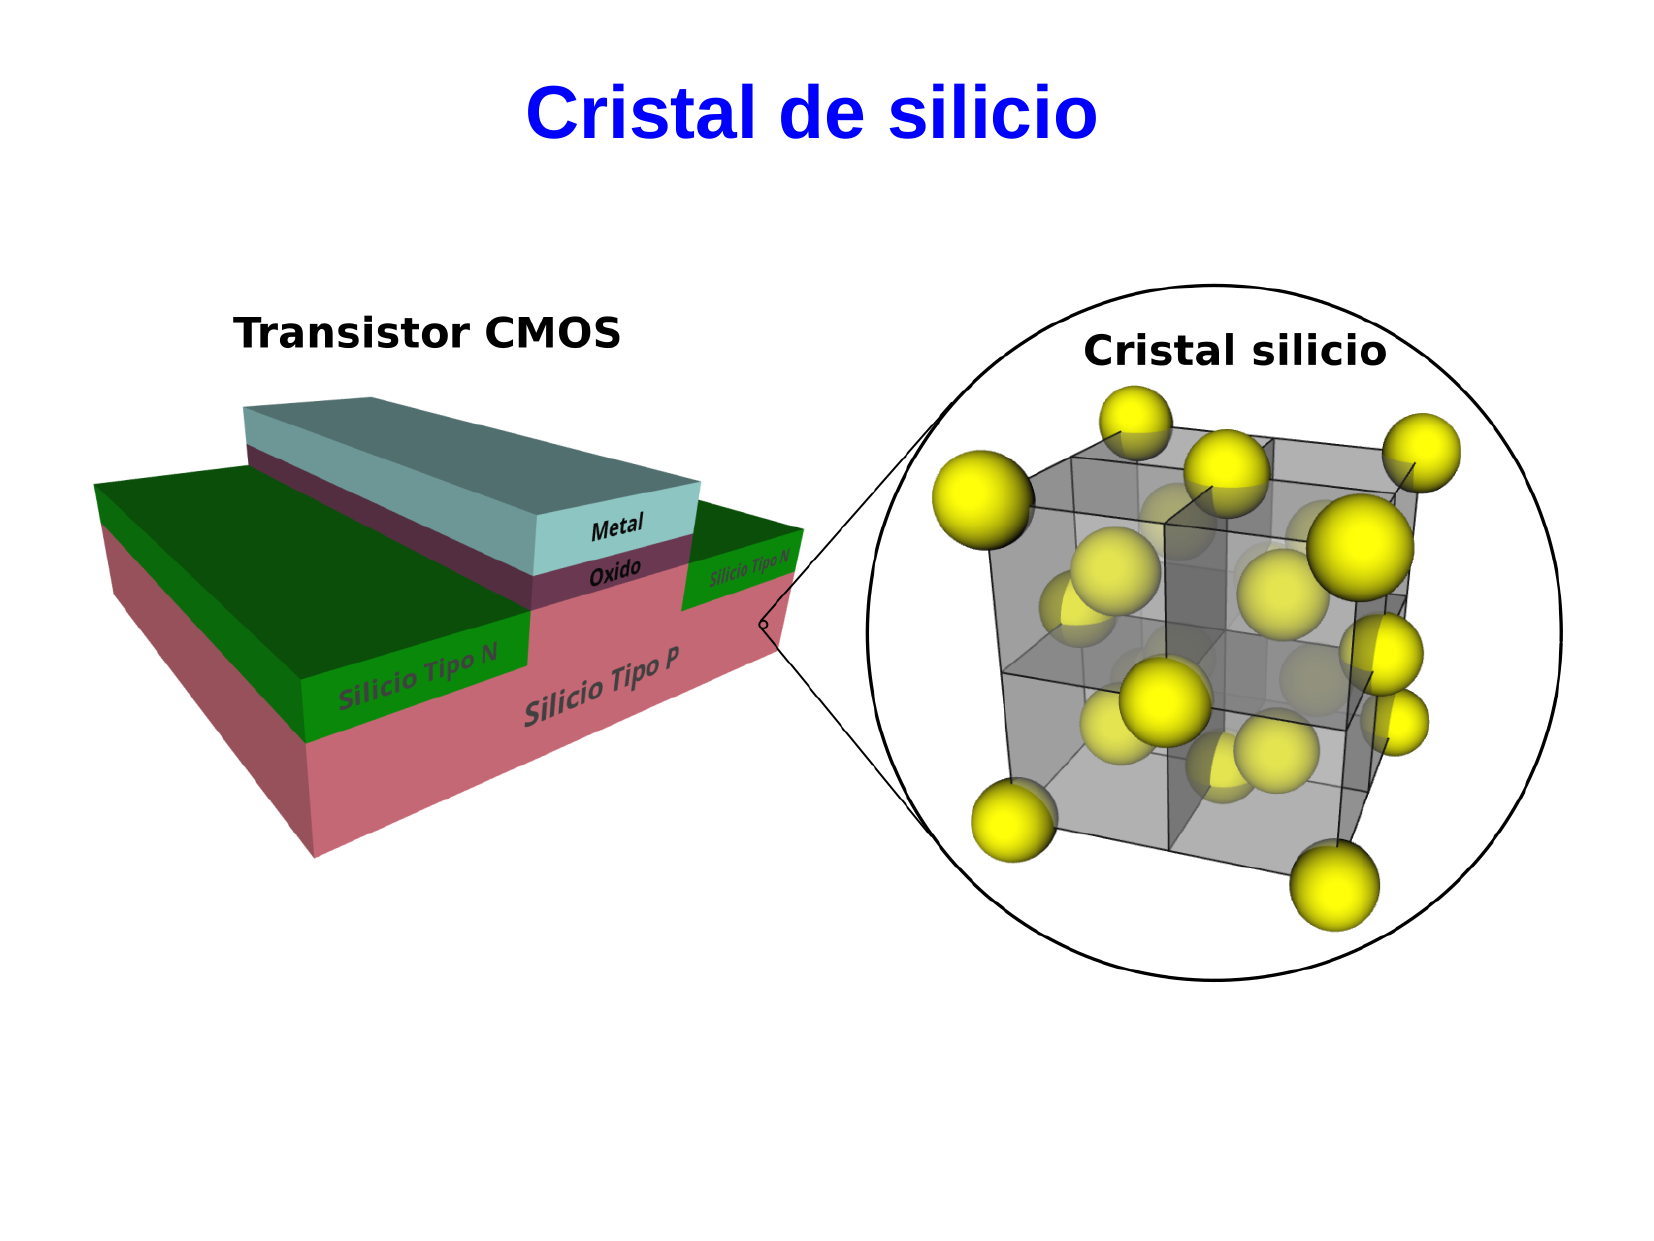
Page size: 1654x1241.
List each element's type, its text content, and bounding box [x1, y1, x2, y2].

text_box Cristal de silicio [64, 59, 1561, 166]
picture [60, 254, 1591, 1004]
